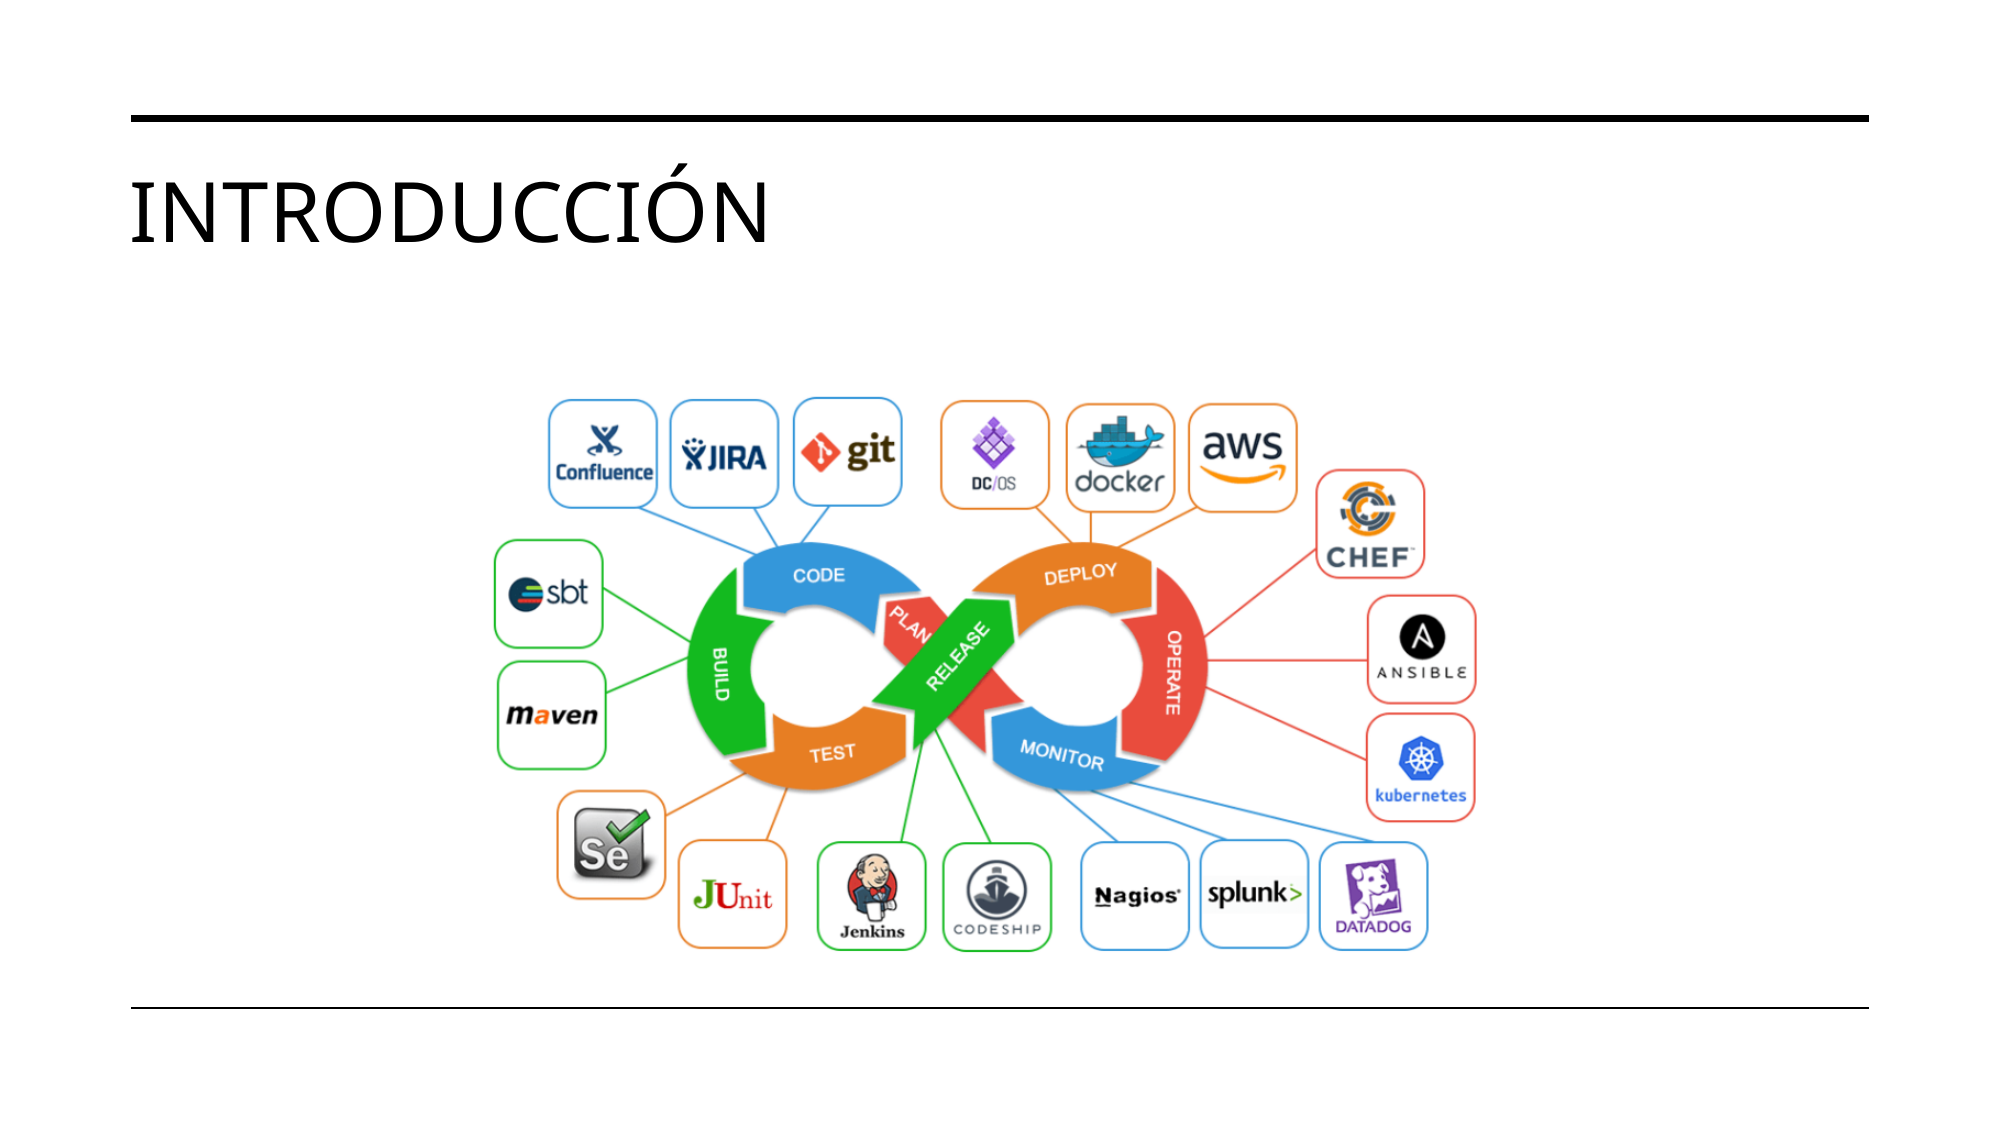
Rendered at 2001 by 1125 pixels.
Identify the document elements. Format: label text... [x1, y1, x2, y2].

picture [429, 376, 1554, 973]
title Introducción [114, 151, 1869, 377]
